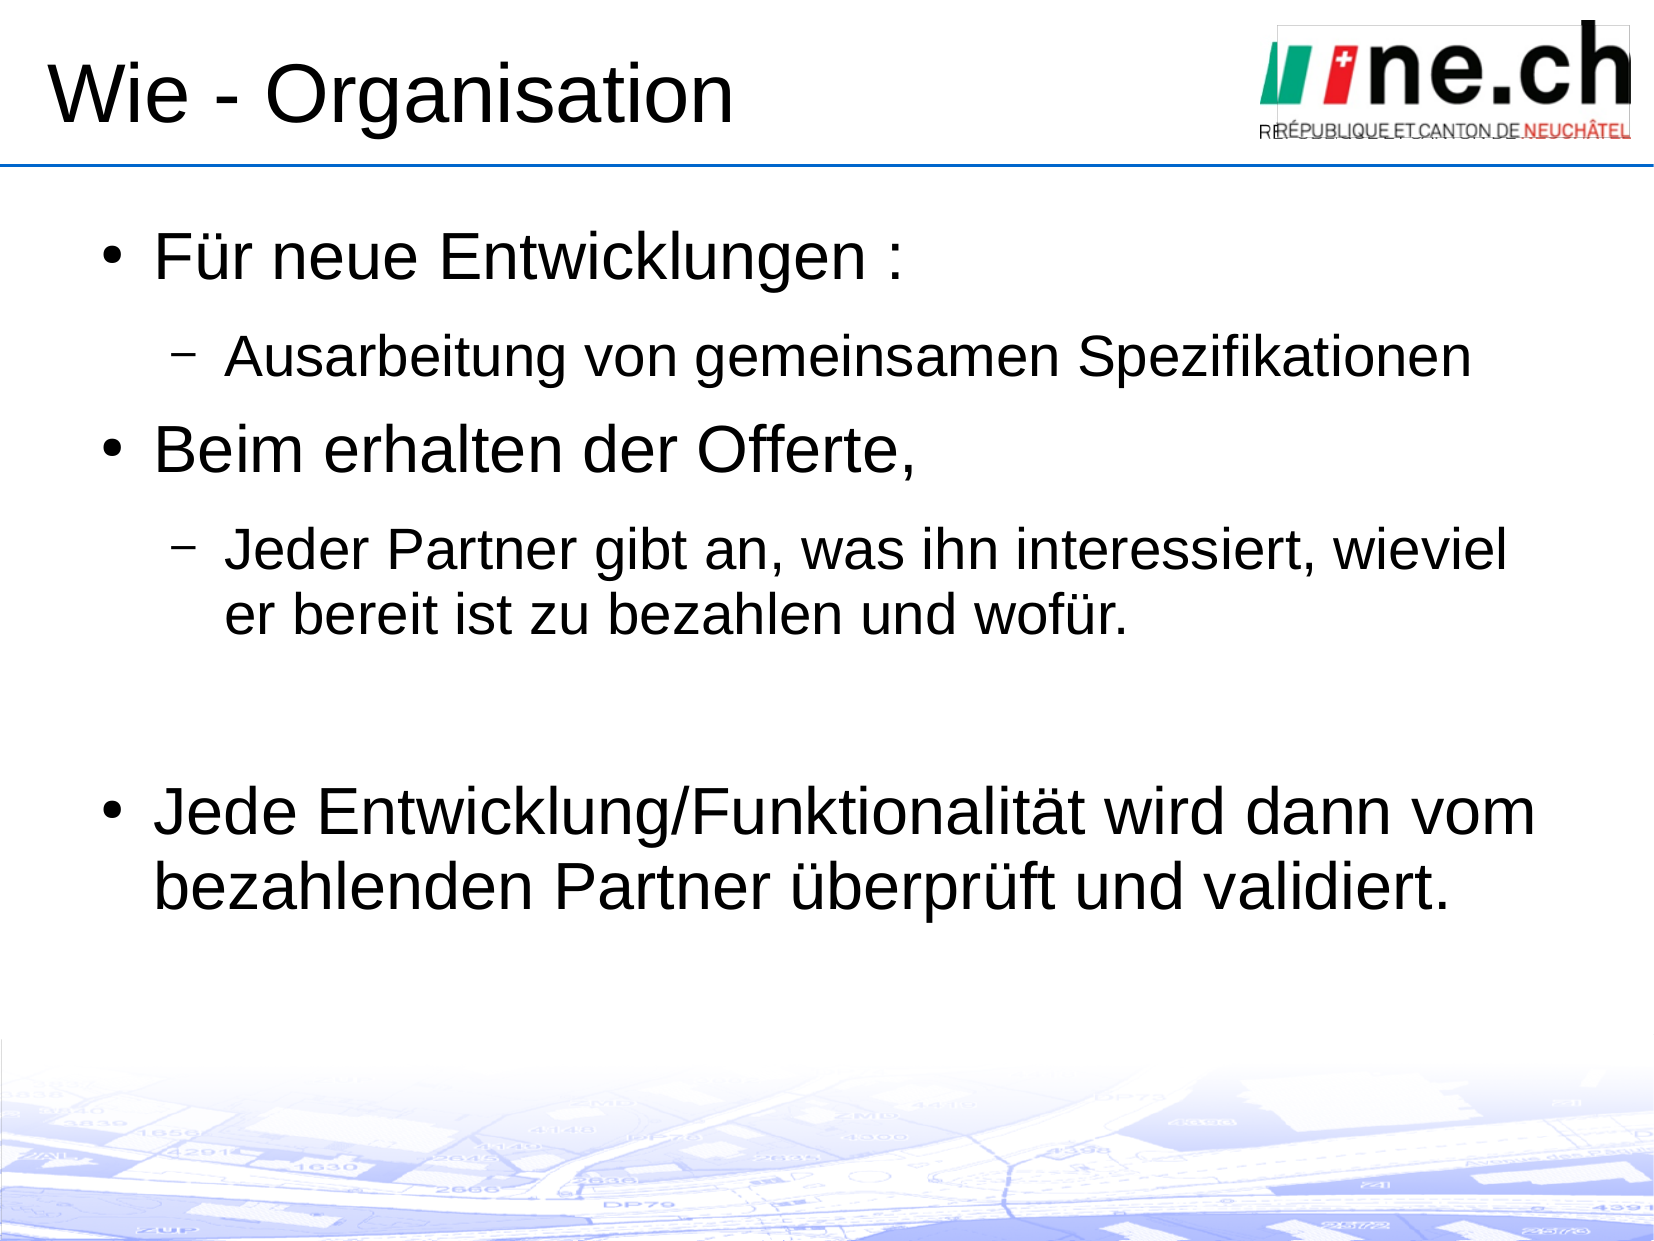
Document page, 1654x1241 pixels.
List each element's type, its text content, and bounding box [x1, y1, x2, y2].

list Für neue Entwicklungen : Ausarbeitung von gemeinsamen Spezifikationen Beim erhalten der Offerte, Jeder Partner gibt an, was ihn interessiert, wieviel er bereit ist zu bezahlen und wofür. Jede Entwicklung/Funktionalität wird dann vom bezahlenden Partner überprüft und validiert. [82, 219, 1571, 939]
picture [1536, 24, 1631, 139]
title Wie - Organisation [47, 0, 1536, 198]
picture [0, 1040, 1654, 1241]
